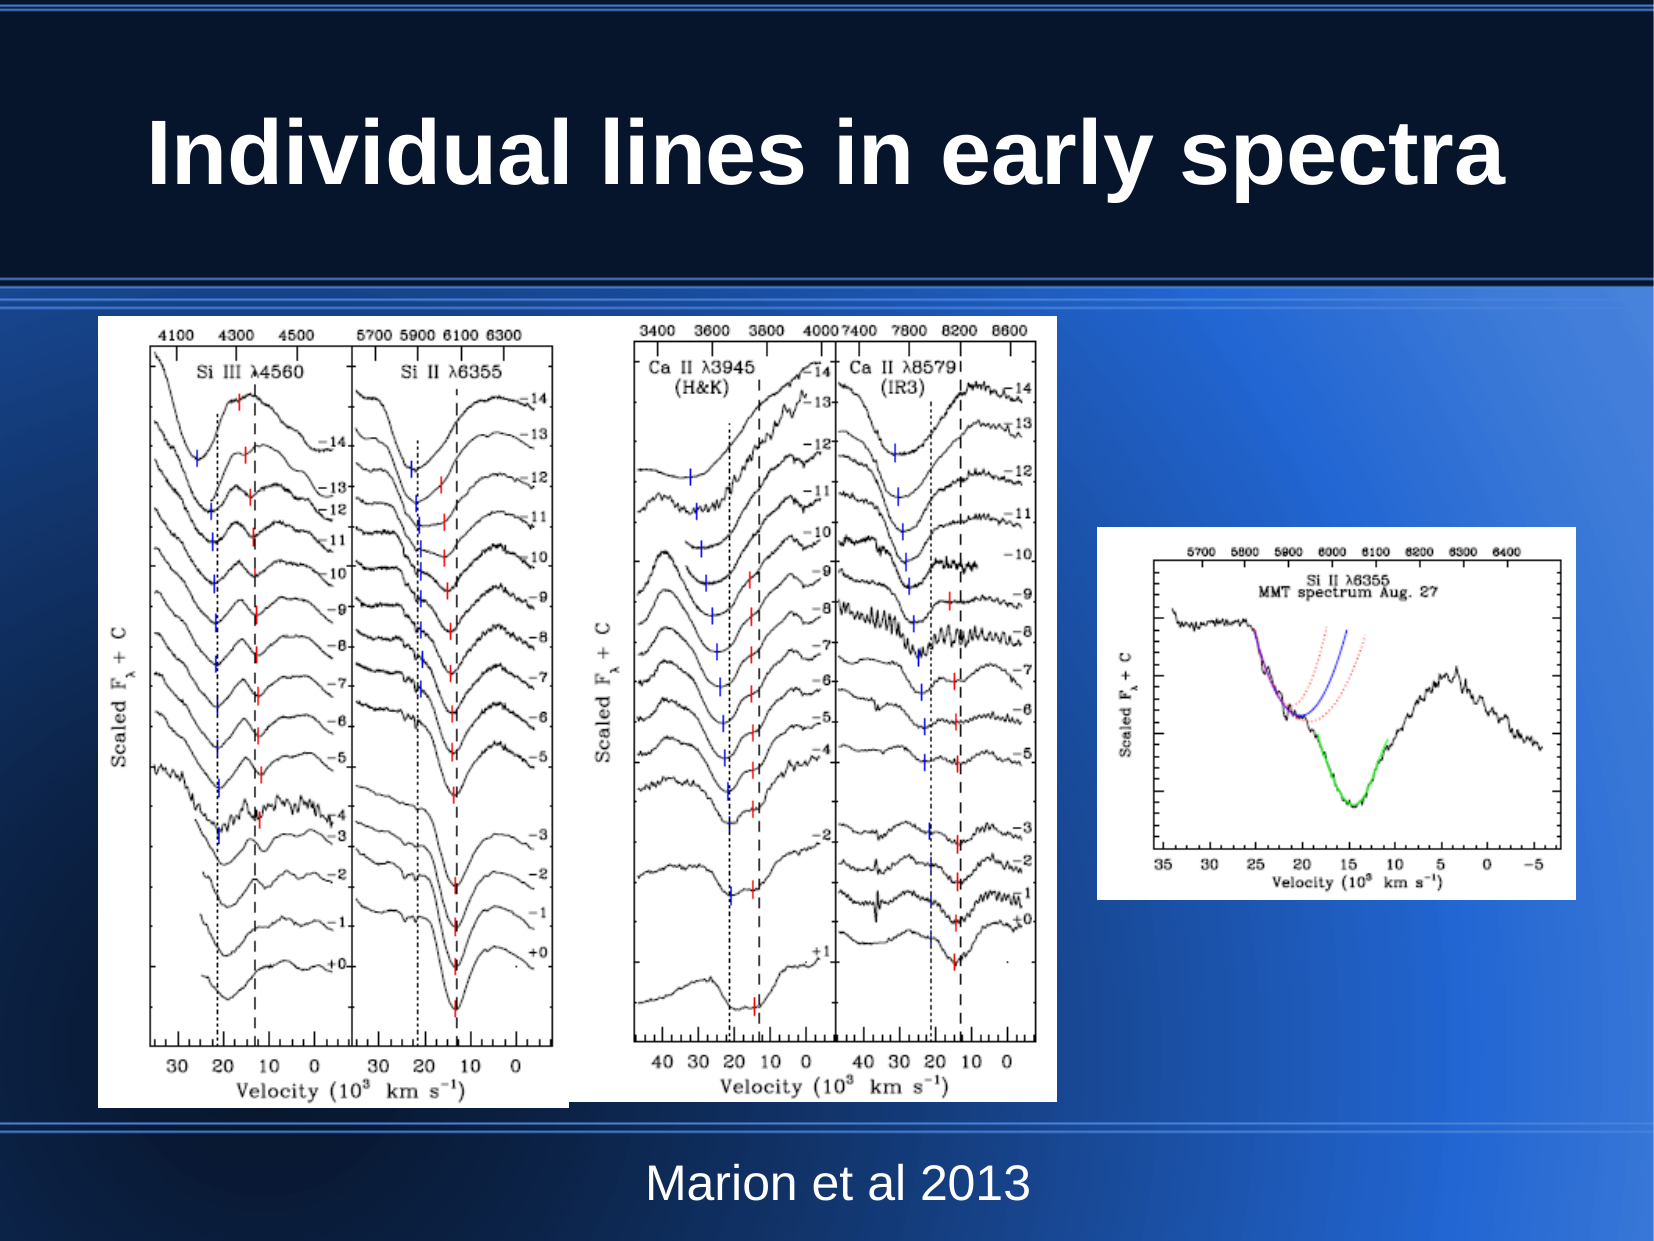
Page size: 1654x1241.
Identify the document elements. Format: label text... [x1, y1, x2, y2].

picture [0, 0, 1654, 1241]
text_box Marion et al 2013 [645, 1155, 1171, 1211]
title Individual lines in early spectra [82, 49, 1571, 257]
